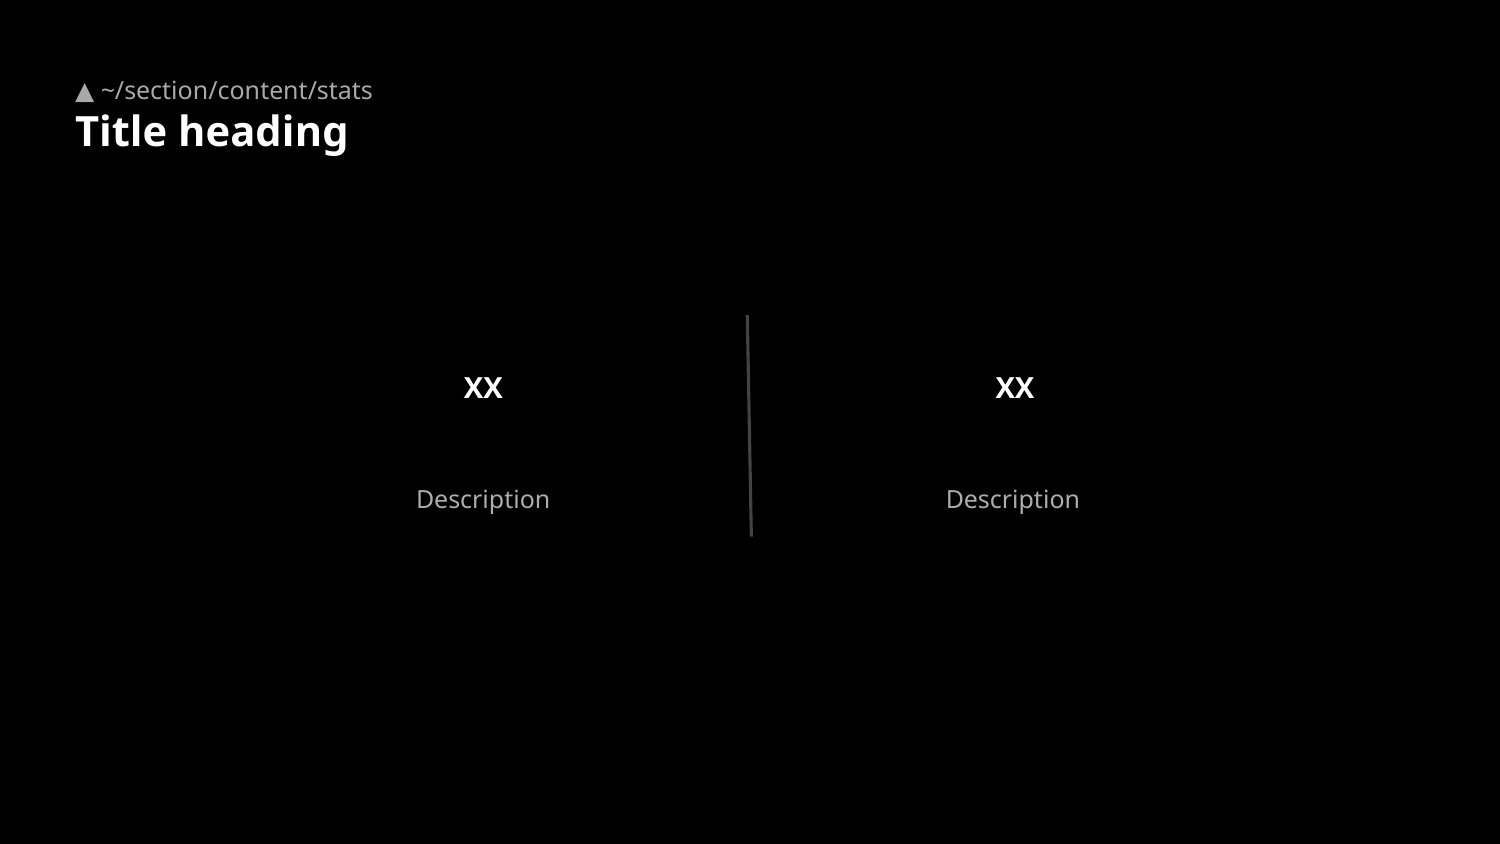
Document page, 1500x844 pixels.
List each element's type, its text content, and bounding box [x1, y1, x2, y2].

text_box Description [325, 483, 642, 514]
text_box ▲ ~/section/content/stats [75, 75, 724, 106]
text_box XX [944, 361, 1086, 437]
text_box Description [884, 483, 1142, 514]
text_box XX [413, 361, 554, 437]
text_box Title heading [75, 105, 676, 156]
